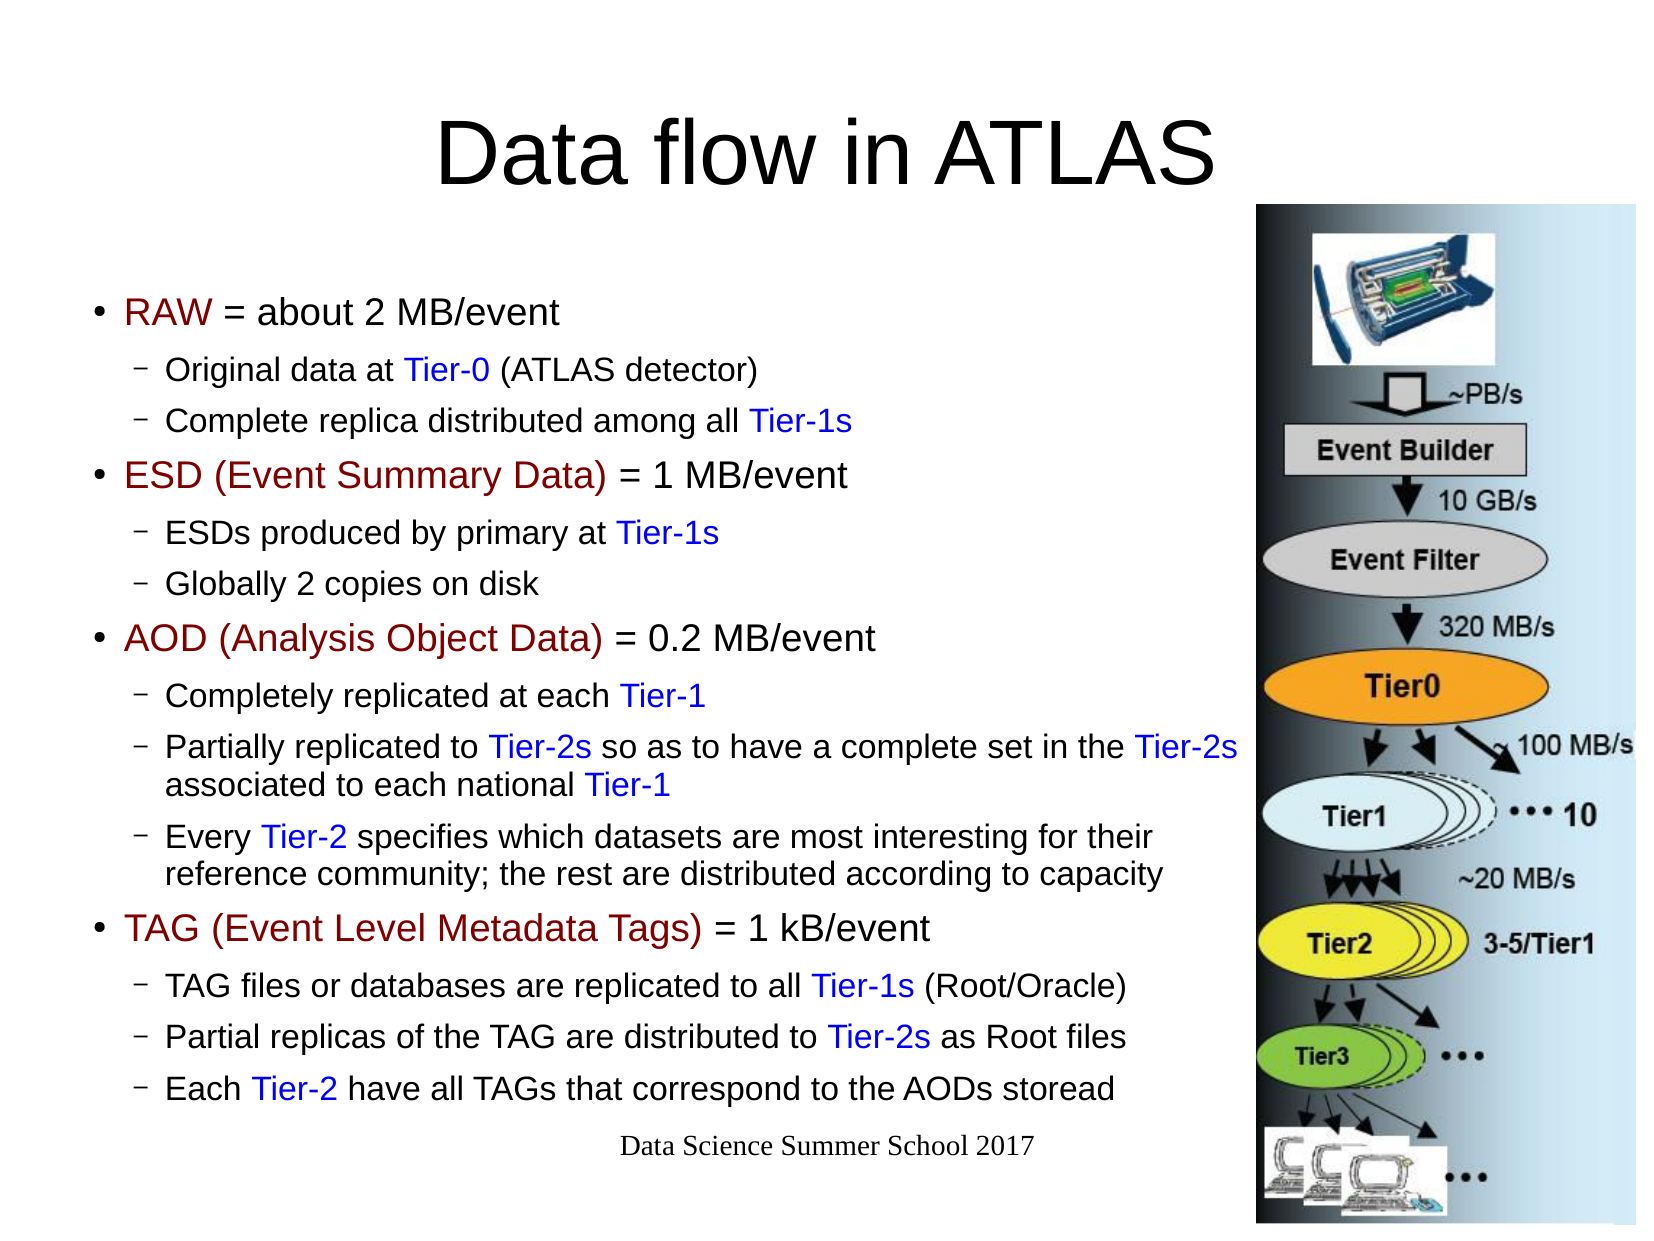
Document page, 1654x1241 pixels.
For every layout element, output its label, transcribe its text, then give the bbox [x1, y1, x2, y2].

picture [1256, 204, 1636, 1225]
list RAW = about 2 MB/event Original data at Tier-0 (ATLAS detector) Complete replica distributed among all Tier-1s ESD (Event Summary Data) = 1 MB/event ESDs produced by primary at Tier-1s Globally 2 copies on disk AOD (Analysis Object Data) = 0.2 MB/event Completely replicated at each Tier-1 Partially replicated to Tier-2s so as to have a complete set in the Tier-2s associated to each national Tier-1 Every Tier-2 specifies which datasets are most interesting for their reference community; the rest are distributed according to capacity TAG (Event Level Metadata Tags) = 1 kB/event TAG files or databases are replicated to all Tier-1s (Root/Oracle) Partial replicas of the TAG are distributed to Tier-2s as Root files Each Tier-2 have all TAGs that correspond to the AODs storead [82, 290, 1256, 1111]
title Data flow in ATLAS [82, 49, 1571, 257]
